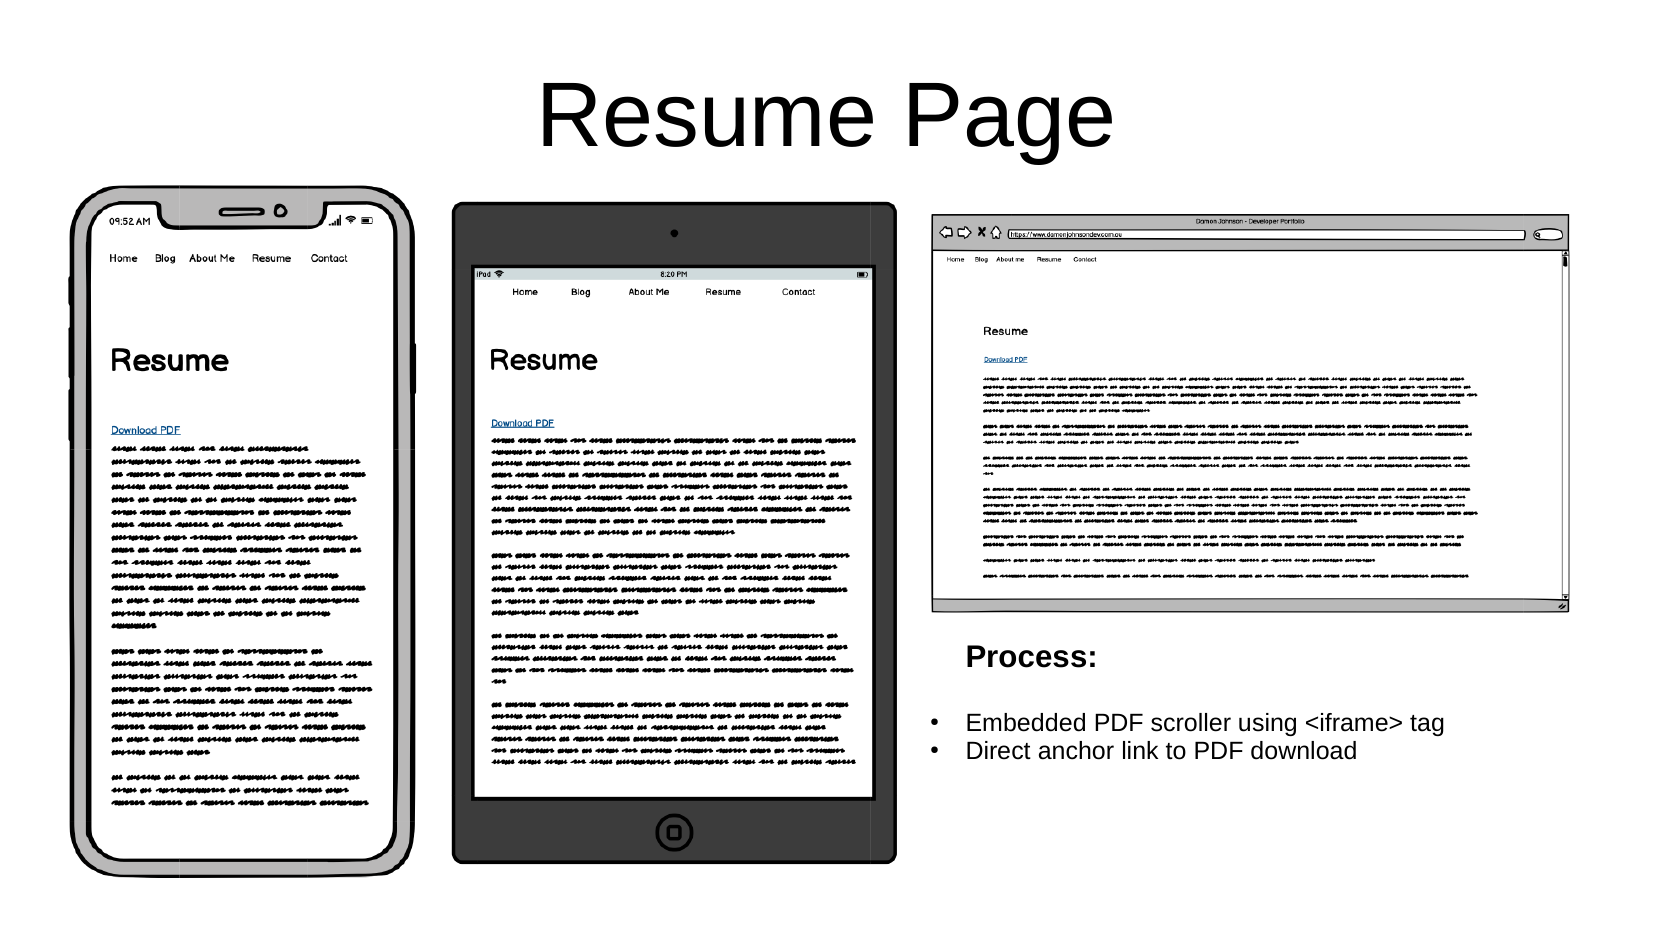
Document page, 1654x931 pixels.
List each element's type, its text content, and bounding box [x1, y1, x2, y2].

title Resume Page [82, 37, 1571, 193]
text_box Process: Embedded PDF scroller using <iframe> tag Direct anchor link to PDF download [915, 632, 1654, 857]
picture [59, 177, 1576, 886]
